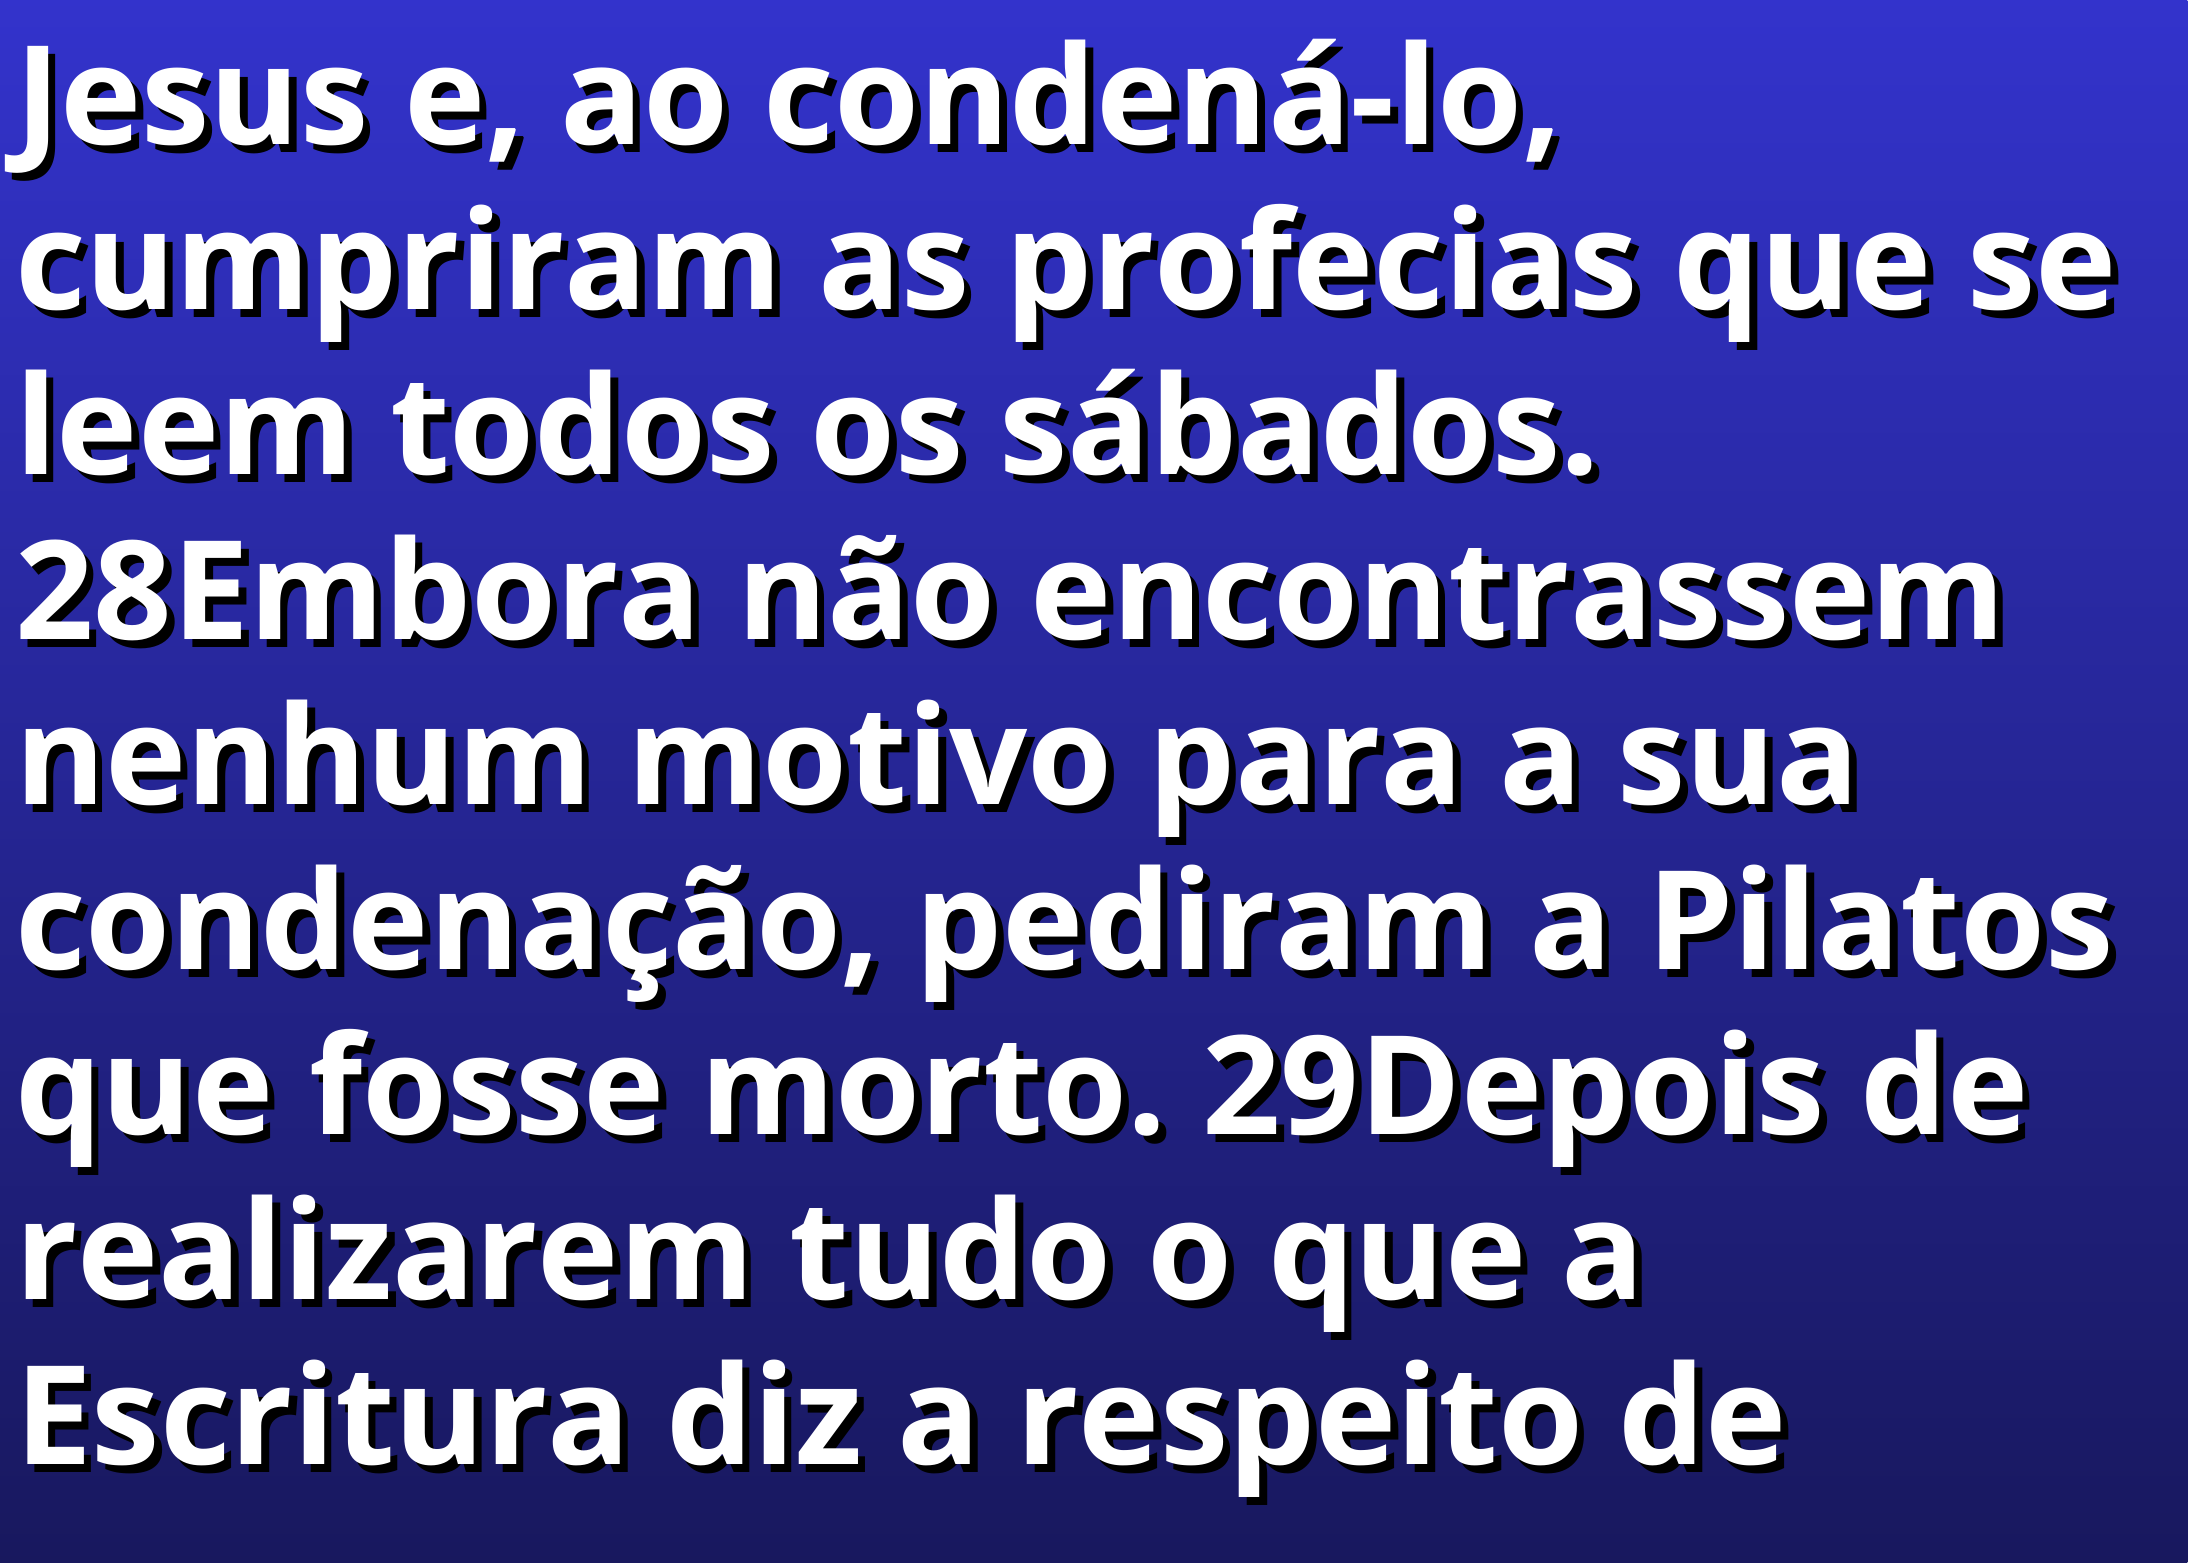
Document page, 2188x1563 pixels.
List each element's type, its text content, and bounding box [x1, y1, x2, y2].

text_box Jesus e, ao condená-lo, cumpriram as profecias que se leem todos os sábados. 28Embora não encontrassem nenhum motivo para a sua condenação, pediram a Pilatos que fosse morto. 29Depois de realizarem tudo o que a Escritura diz a respeito de [0, 0, 2188, 1500]
